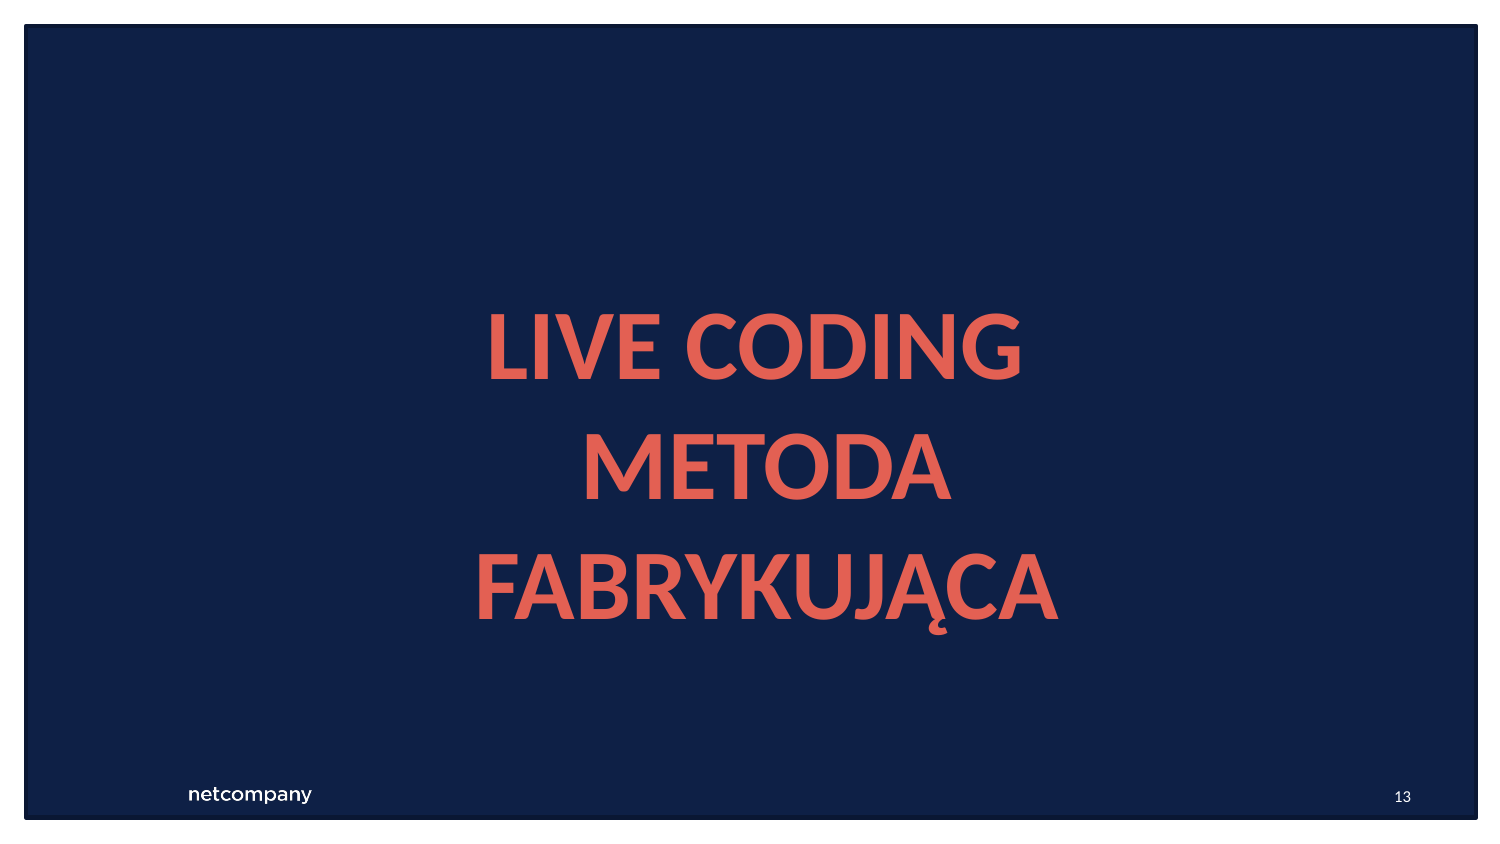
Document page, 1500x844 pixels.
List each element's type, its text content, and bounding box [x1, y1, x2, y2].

text_box Live coding METODA FABRYKUJĄCA [353, 279, 1181, 794]
picture [188, 787, 313, 804]
